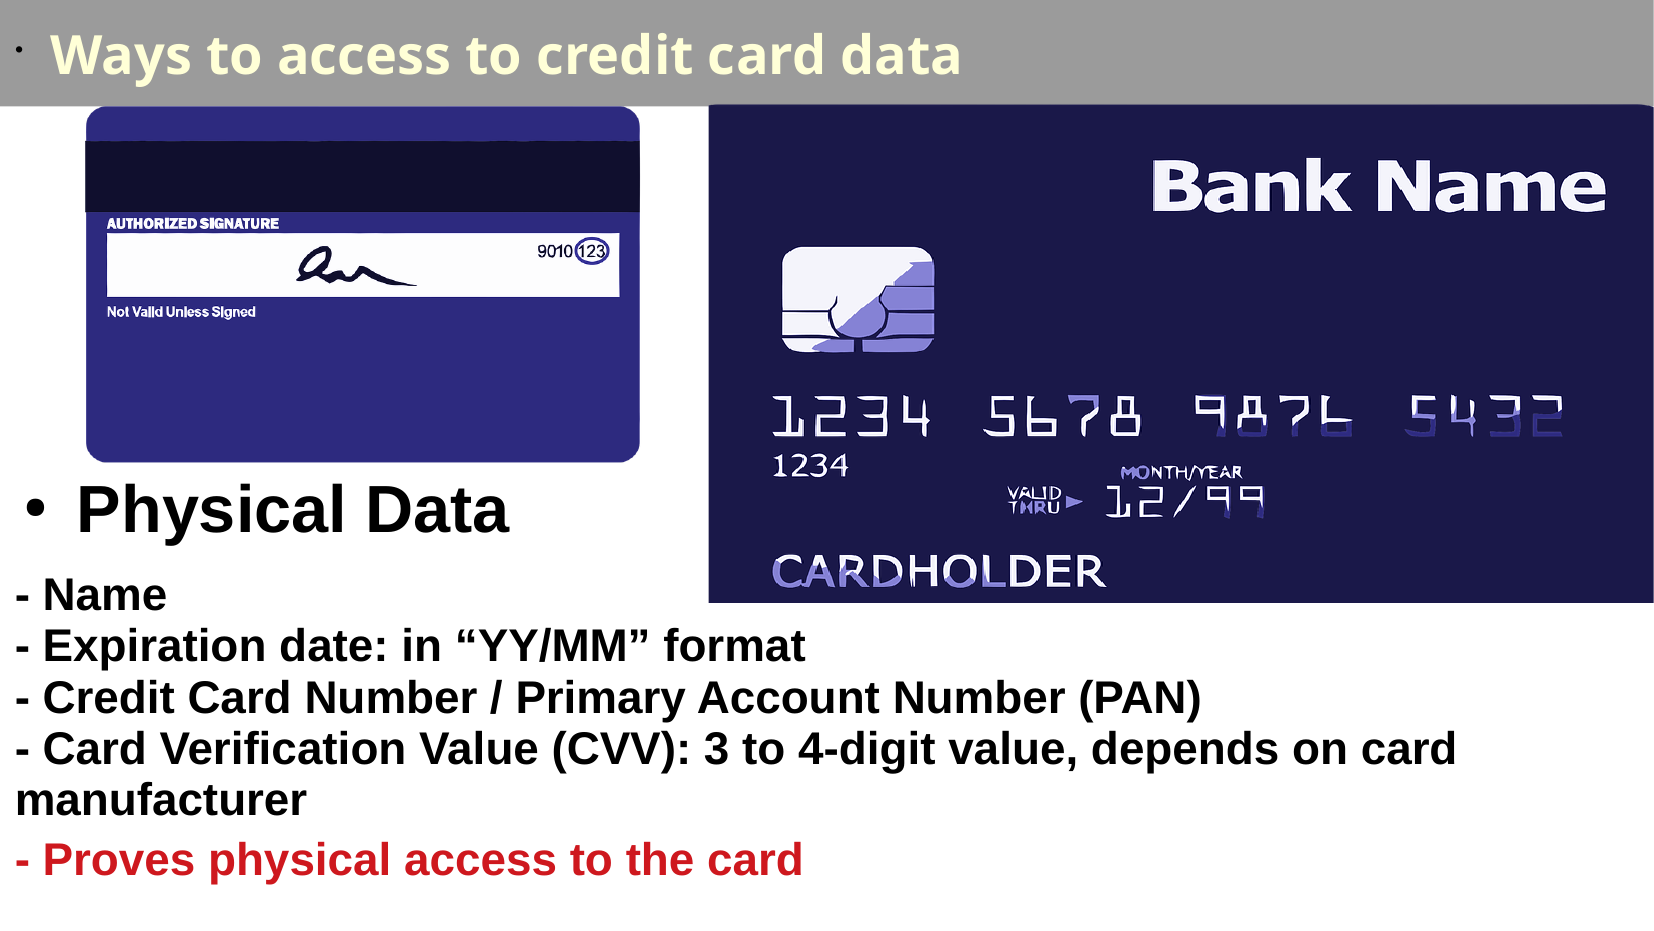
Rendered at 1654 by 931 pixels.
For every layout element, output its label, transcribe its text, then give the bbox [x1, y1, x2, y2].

picture [708, 82, 1654, 603]
text_box - Name - Expiration date: in “YY/MM” format - Credit Card Number / Primary Account Number (PAN) - Card Verification Value (CVV): 3 to 4-digit value, depends on card manufacturer [0, 519, 1619, 885]
title Ways to access to credit card data [0, 0, 1654, 107]
picture [76, 94, 650, 473]
text_box - Proves physical access to the card [0, 826, 993, 931]
list Physical Data [6, 472, 638, 519]
